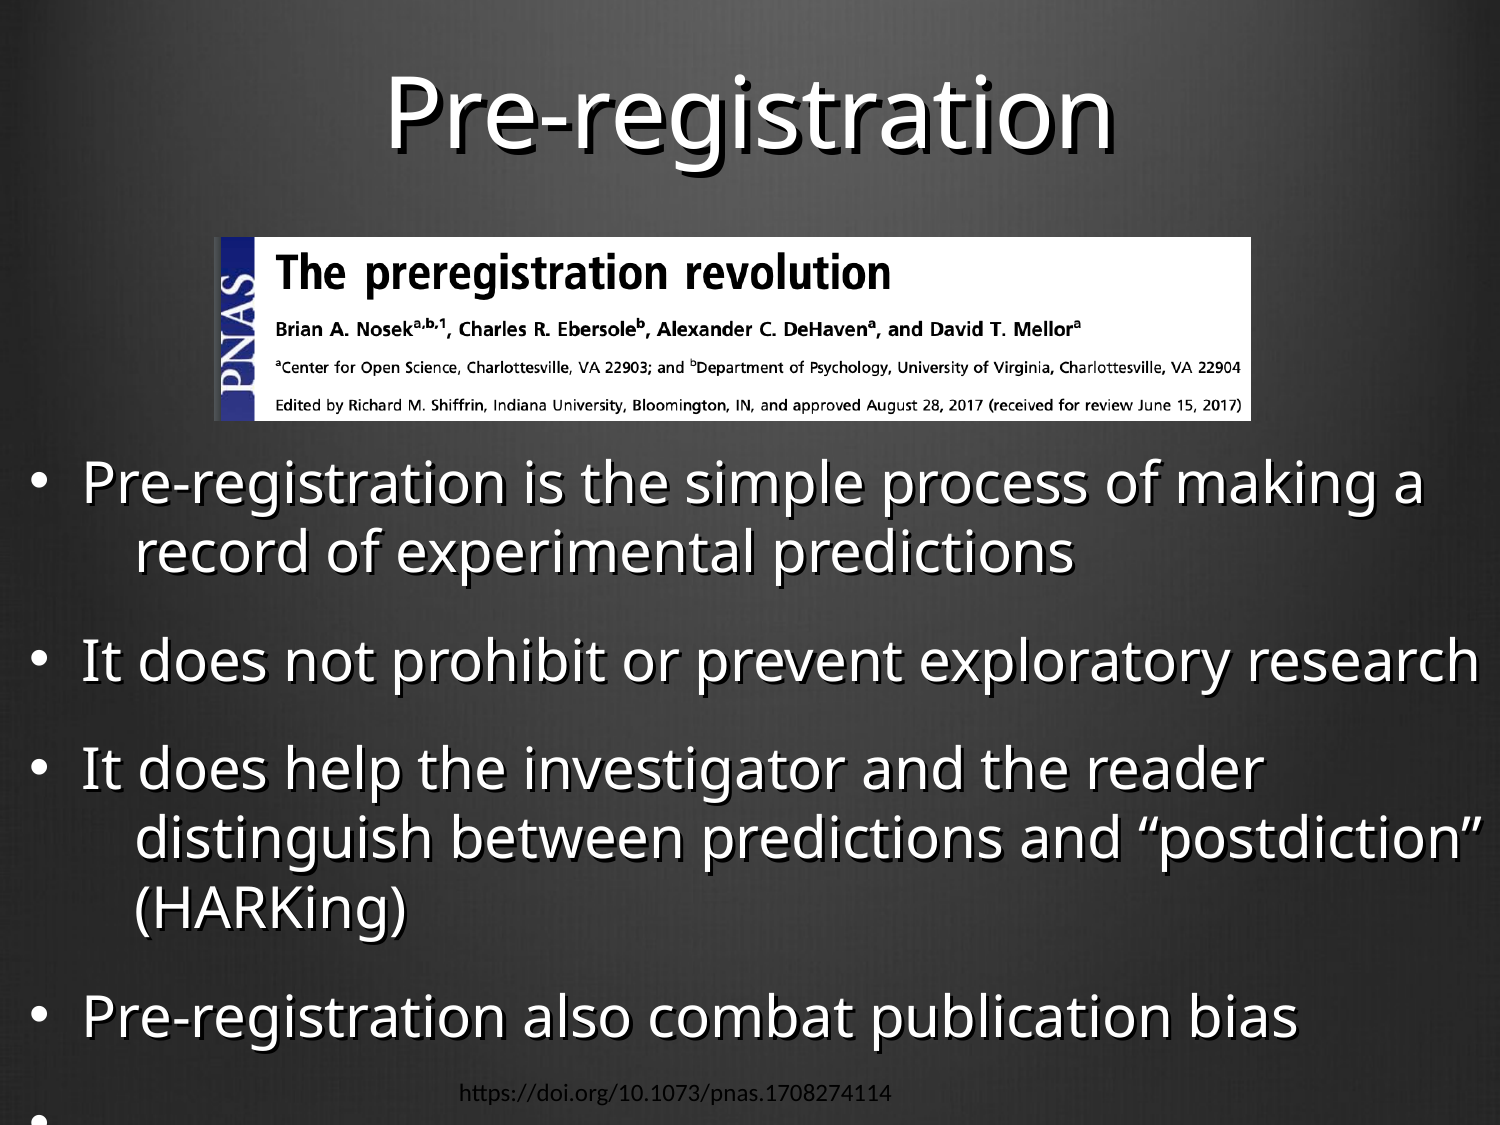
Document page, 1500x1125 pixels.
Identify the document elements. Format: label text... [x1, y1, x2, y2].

title Pre-registration [112, 0, 1388, 227]
picture [214, 237, 1251, 421]
text_box https://doi.org/10.1073/pnas.1708274114 [444, 1069, 908, 1114]
list Pre-registration is the simple process of making a record of experimental predictions It does not prohibit or prevent exploratory research It does help the investigator and the reader distinguish between predictions and “postdiction” (HARKing) Pre-registration also combat publication bias [14, 437, 1500, 1075]
